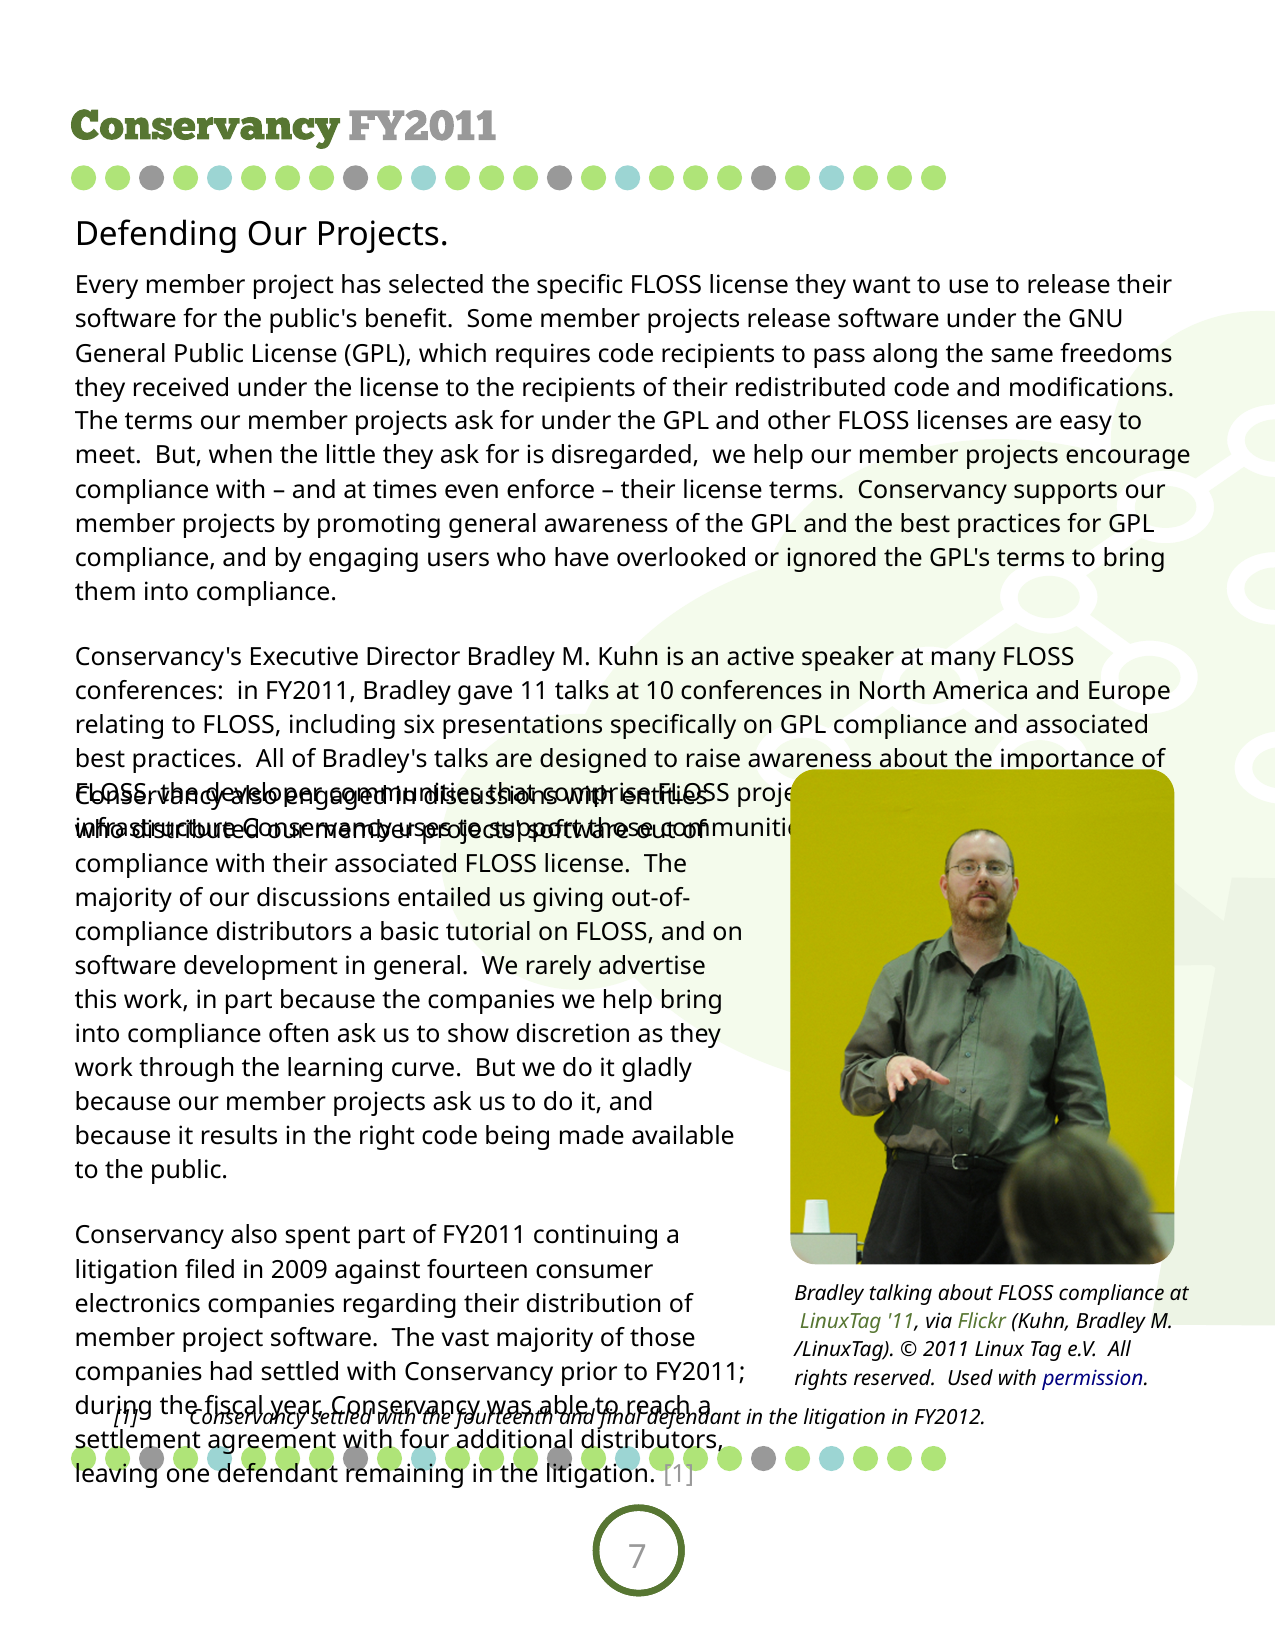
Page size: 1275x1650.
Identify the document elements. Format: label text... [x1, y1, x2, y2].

list Defending Our Projects. Every member project has selected the specific FLOSS license they want to use to release their software for the public's benefit. Some member projects release software under the GNU General Public License (GPL), which requires code recipients to pass along the same freedoms they received under the license to the recipients of their redistributed code and modifications. The terms our member projects ask for under the GPL and other FLOSS licenses are easy to meet. But, when the little they ask for is disregarded, we help our member projects encourage compliance with – and at times even enforce – their license terms. Conservancy supports our member projects by promoting general awareness of the GPL and the best practices for GPL compliance, and by engaging users who have overlooked or ignored the GPL's terms to bring them into compliance. Conservancy's Executive Director Bradley M. Kuhn is an active speaker at many FLOSS conferences: in FY2011, Bradley gave 11 talks at 10 conferences in North America and Europe relating to FLOSS, including six presentations specifically on GPL compliance and associated best practices. All of Bradley's talks are designed to raise awareness about the importance of FLOSS, the developer communities that comprise FLOSS projects, and the non-profit infrastructure Conservancy uses to support those communities. [74, 210, 1197, 1261]
text_box [790, 769, 1175, 1265]
text_box Bradley talking about FLOSS compliance at LinuxTag '11, via Flickr (Kuhn, Bradley M. /LinuxTag). © 2011 Linux Tag e.V. All rights reserved. Used with permission. [779, 1270, 1275, 1388]
text_box [1] Conservancy settled with the fourteenth and final defendant in the litigation in FY2012. [99, 1395, 1156, 1436]
list Conservancy also engaged in discussions with entities who distributed our member projects' software out of compliance with their associated FLOSS license. The majority of our discussions entailed us giving out-of-compliance distributors a basic tutorial on FLOSS, and on software development in general. We rarely advertise this work, in part because the companies we help bring into compliance often ask us to show discretion as they work through the learning curve. But we do it gladly because our member projects ask us to do it, and because it results in the right code being made available to the public. Conservancy also spent part of FY2011 continuing a litigation filed in 2009 against fourteen consumer electronics companies regarding their distribution of member project software. The vast majority of those companies had settled with Conservancy prior to FY2011; during the fiscal year, Conservancy was able to reach a settlement agreement with four additional distributors, leaving one defendant remaining in the litigation. [1] [74, 731, 751, 1411]
